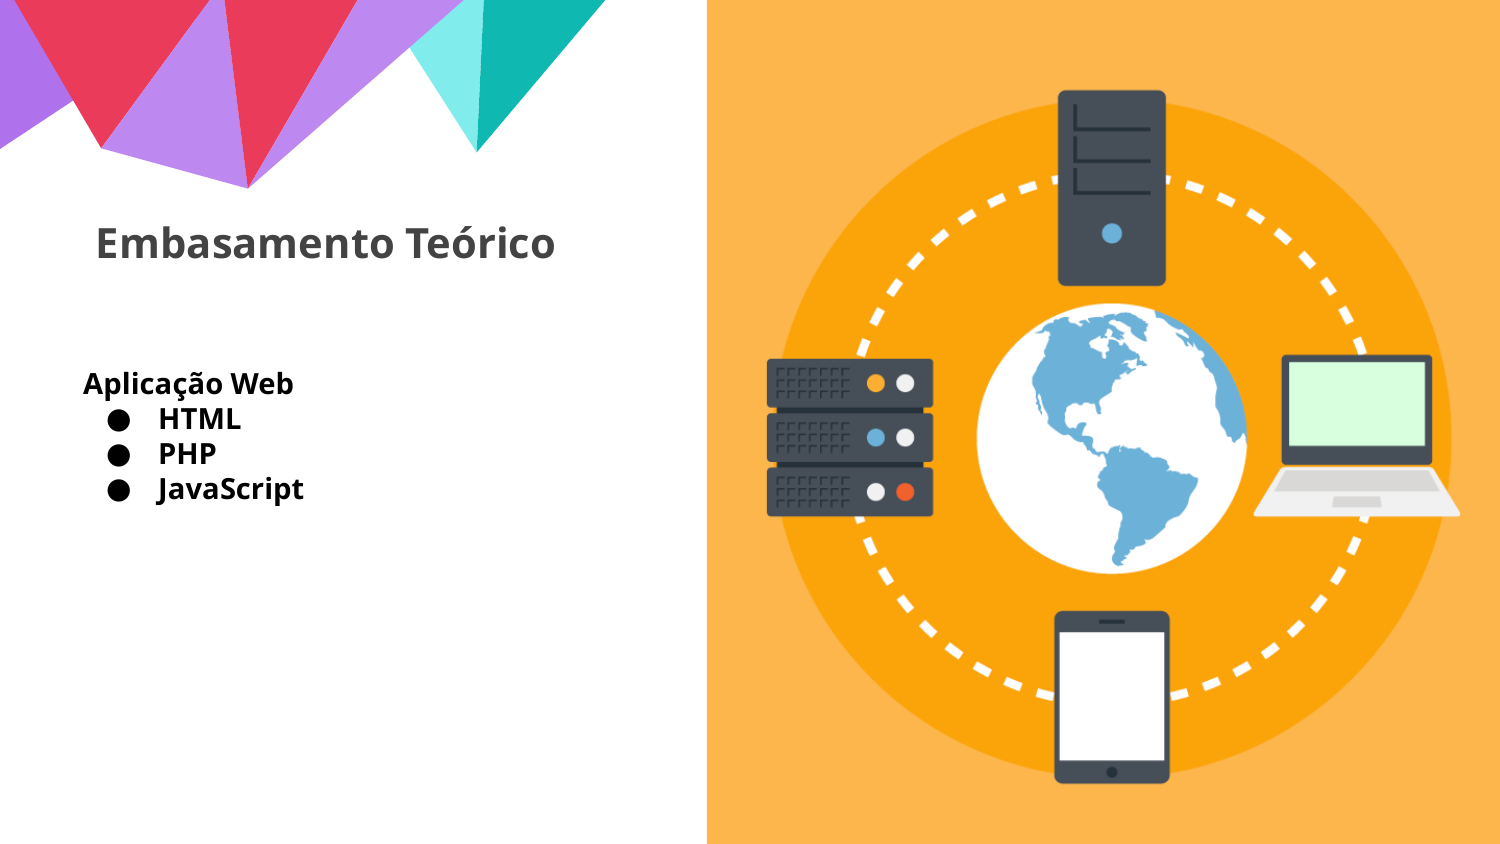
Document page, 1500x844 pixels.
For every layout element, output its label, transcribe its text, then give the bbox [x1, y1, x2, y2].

picture [706, 0, 1500, 844]
subtitle Aplicação Web HTML PHP JavaScript [68, 350, 607, 453]
title Embasamento Teórico [80, 230, 673, 283]
